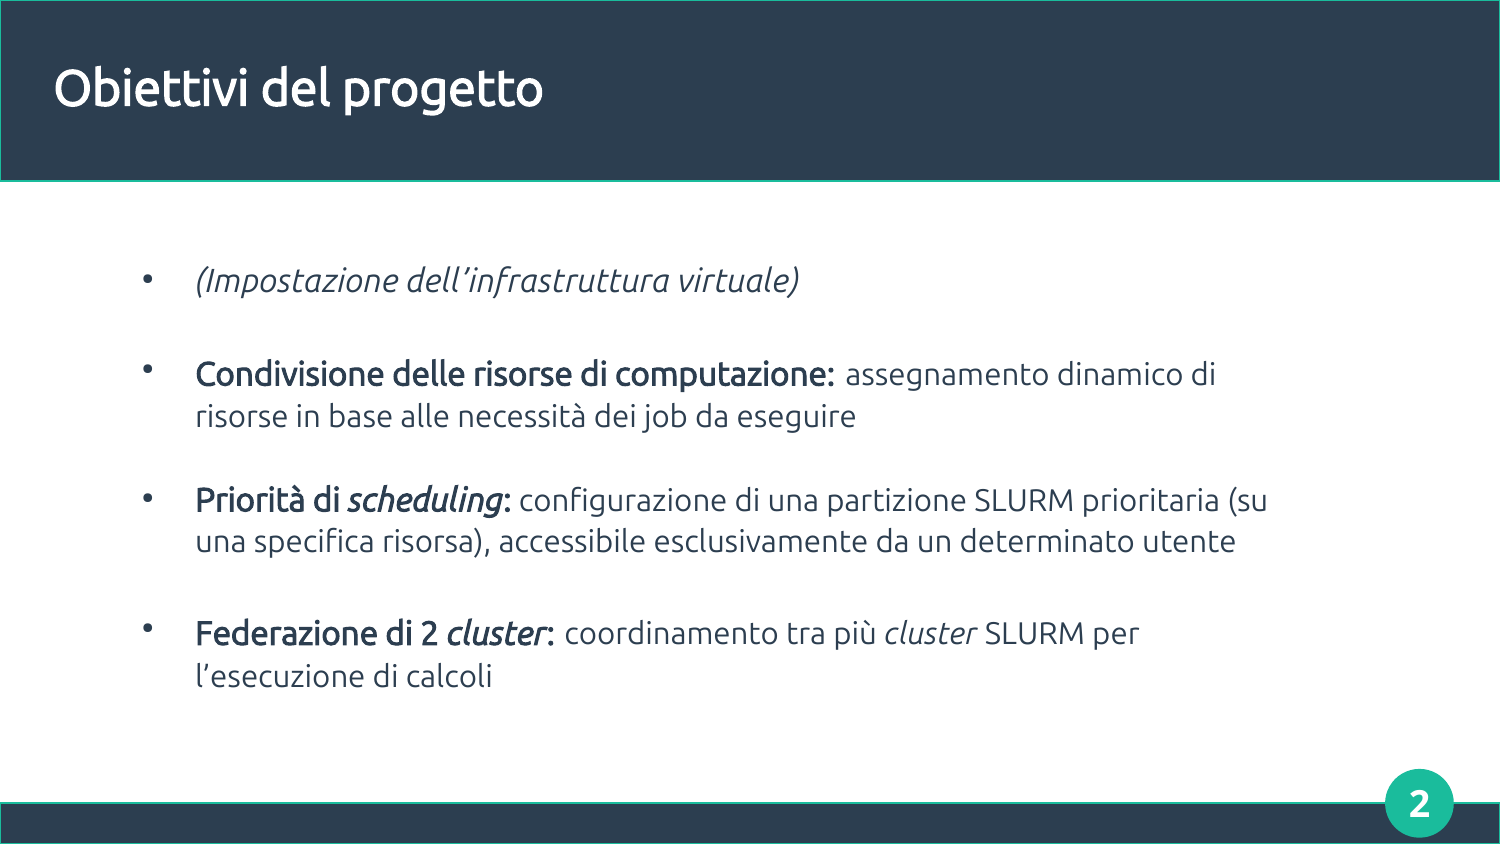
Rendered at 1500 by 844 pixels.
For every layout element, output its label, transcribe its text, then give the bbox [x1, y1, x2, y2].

title Obiettivi del progetto [53, 33, 1447, 141]
list (Impostazione dell’infrastruttura virtuale) Condivisione delle risorse di computazione: assegnamento dinamico di risorse in base alle necessità dei job da eseguire Priorità di scheduling: configurazione di una partizione SLURM prioritaria (su una specifica risorsa), accessibile esclusivamente da un determinato utente Federazione di 2 cluster: coordinamento tra più cluster SLURM per l’esecuzione di calcoli [124, 255, 1318, 734]
